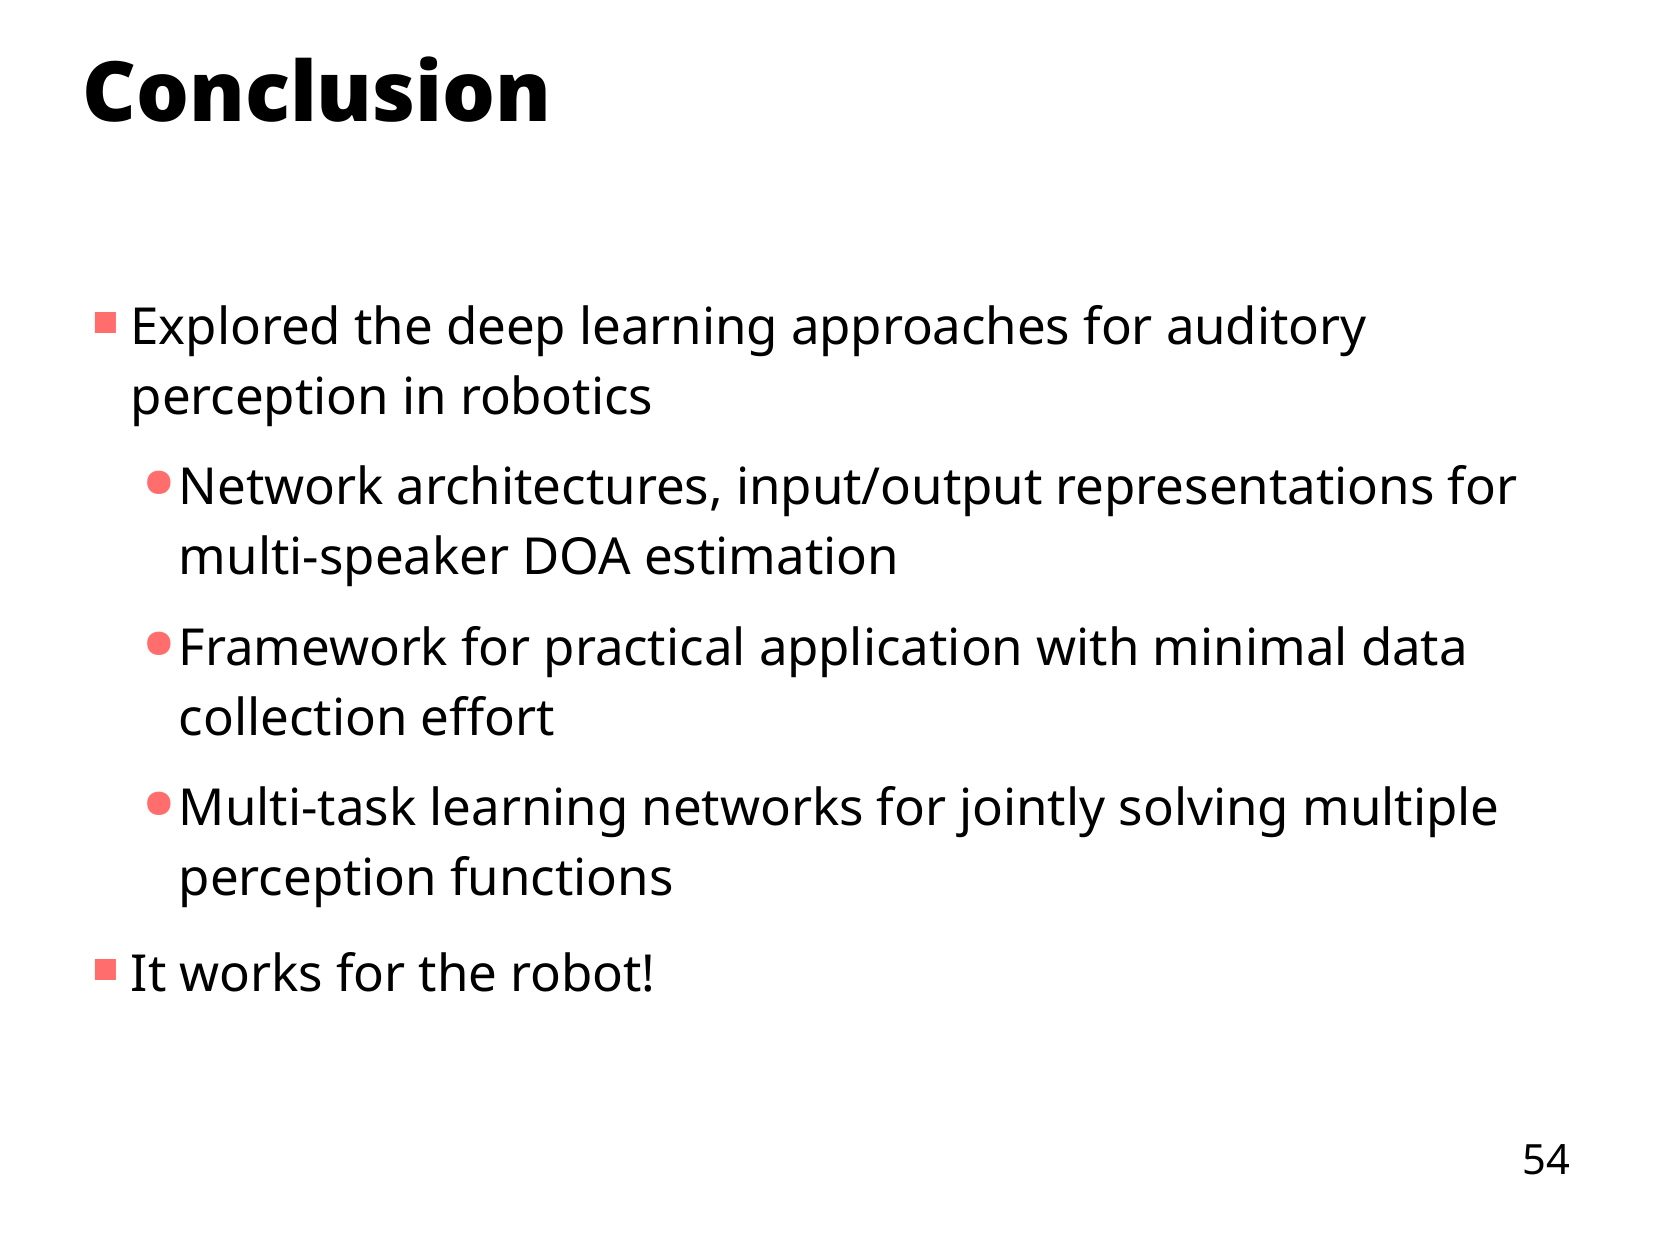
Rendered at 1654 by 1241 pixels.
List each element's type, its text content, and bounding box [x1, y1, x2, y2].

list Explored the deep learning approaches for auditory perception in robotics Network architectures, input/output representations for multi-speaker DOA estimation Framework for practical application with minimal data collection effort Multi-task learning networks for jointly solving multiple perception functions It works for the robot! [82, 290, 1571, 1010]
title Conclusion [82, 37, 1571, 143]
